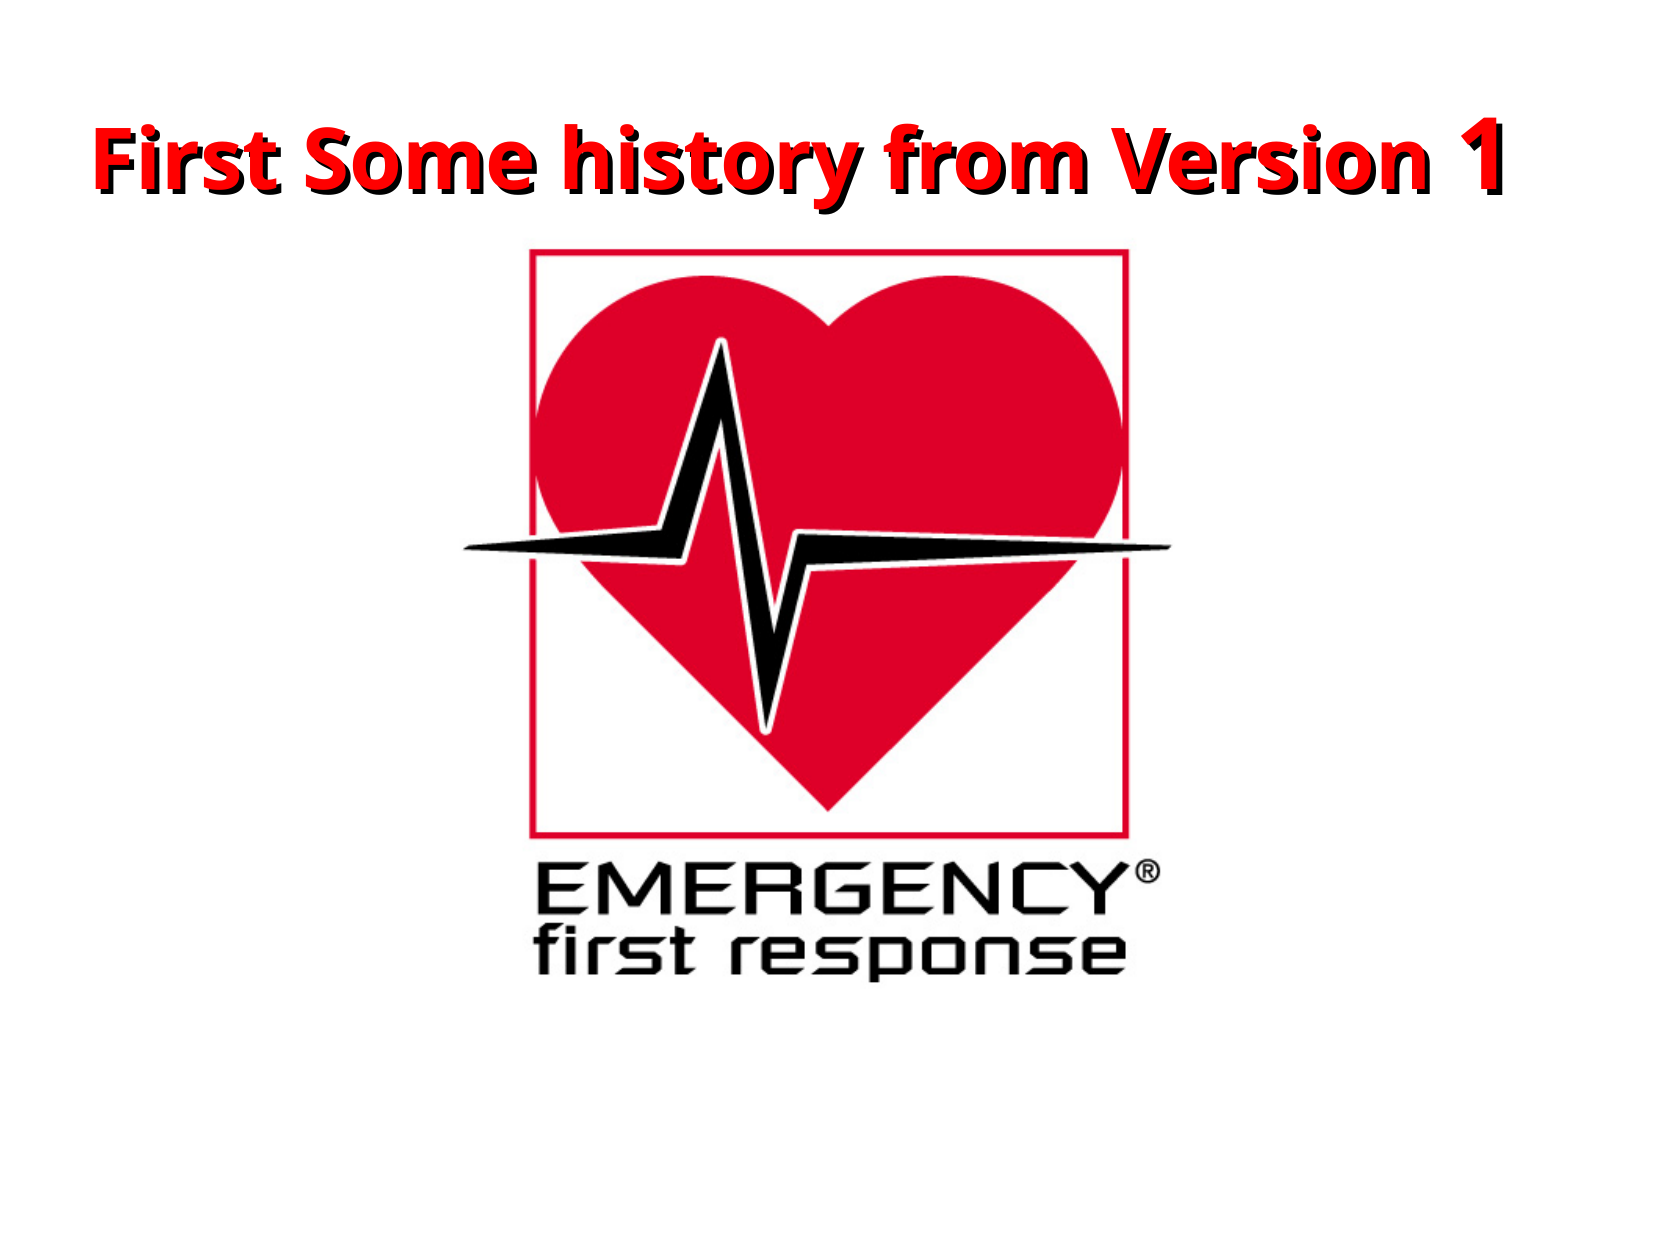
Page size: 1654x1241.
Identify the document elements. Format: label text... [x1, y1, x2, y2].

text_box First Some history from Version 1 [74, 75, 1568, 239]
picture [448, 239, 1190, 1006]
